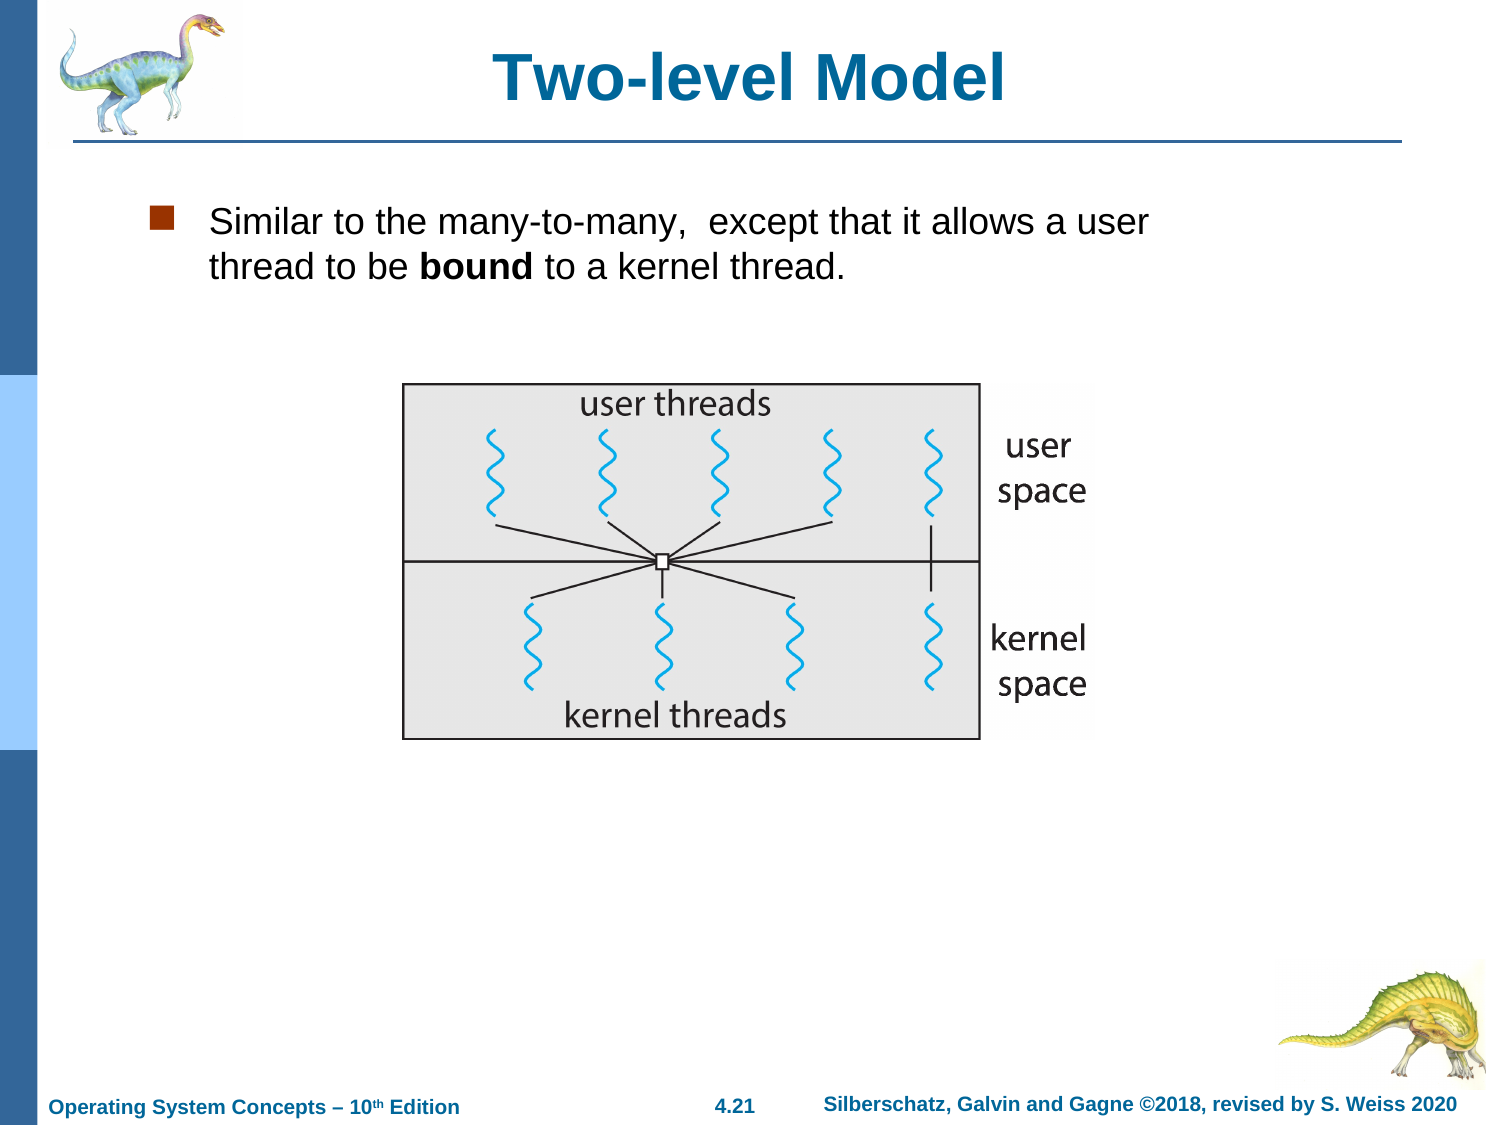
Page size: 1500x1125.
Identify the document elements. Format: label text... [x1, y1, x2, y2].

list Similar to the many-to-many, except that it allows a user thread to be bound to a kernel thread. [137, 189, 1196, 921]
title Two-level Model [75, 26, 1426, 122]
picture [1140, 1096, 1148, 1101]
picture [402, 383, 1095, 740]
picture [1275, 959, 1486, 1090]
picture [46, 0, 243, 149]
